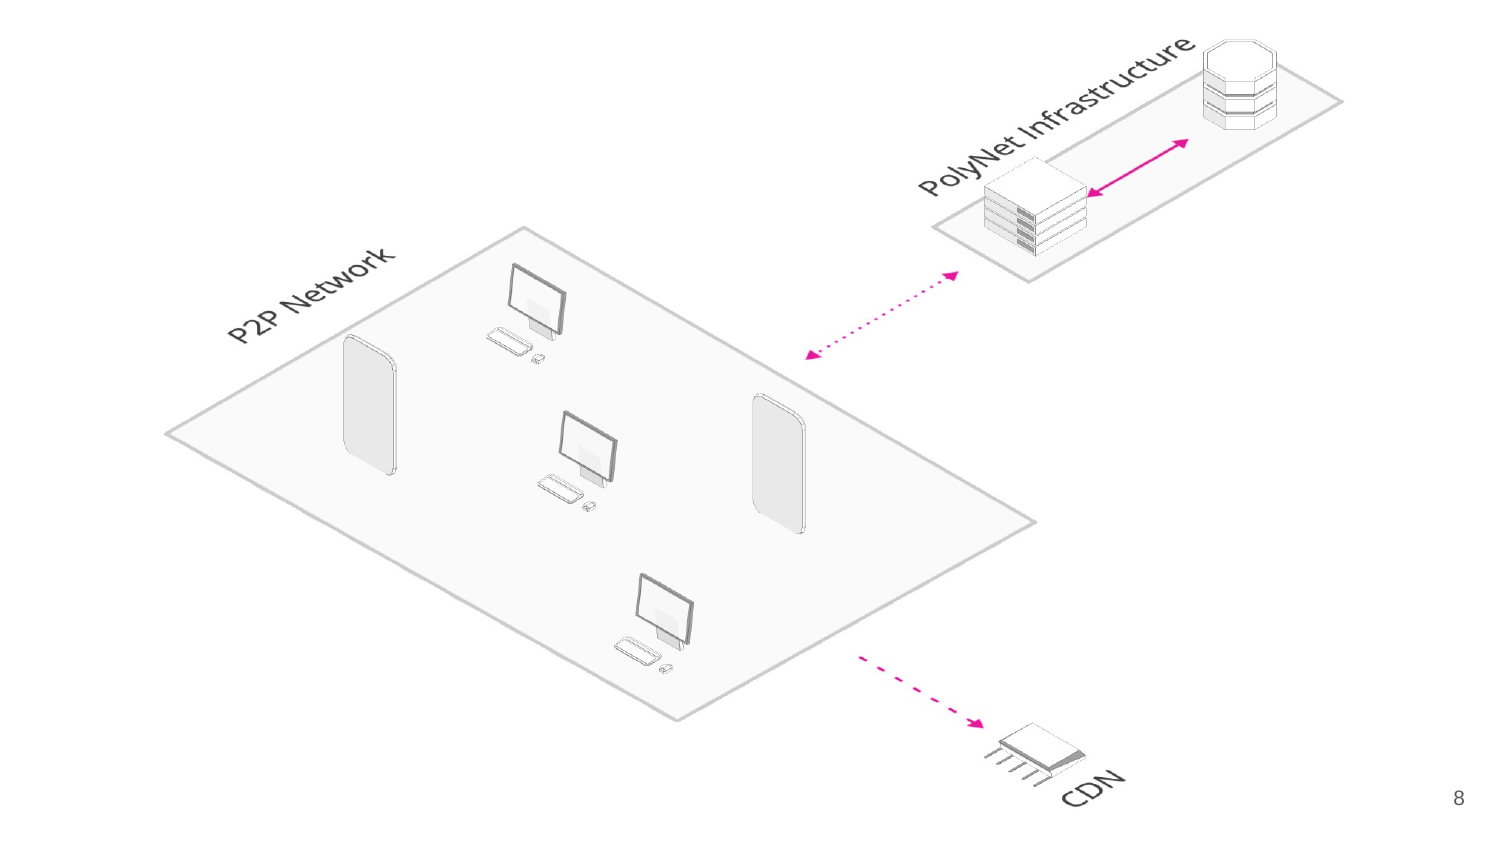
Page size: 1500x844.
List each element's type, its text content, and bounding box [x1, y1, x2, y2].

picture [148, 22, 1352, 822]
slide_number <number> [1389, 764, 1480, 830]
